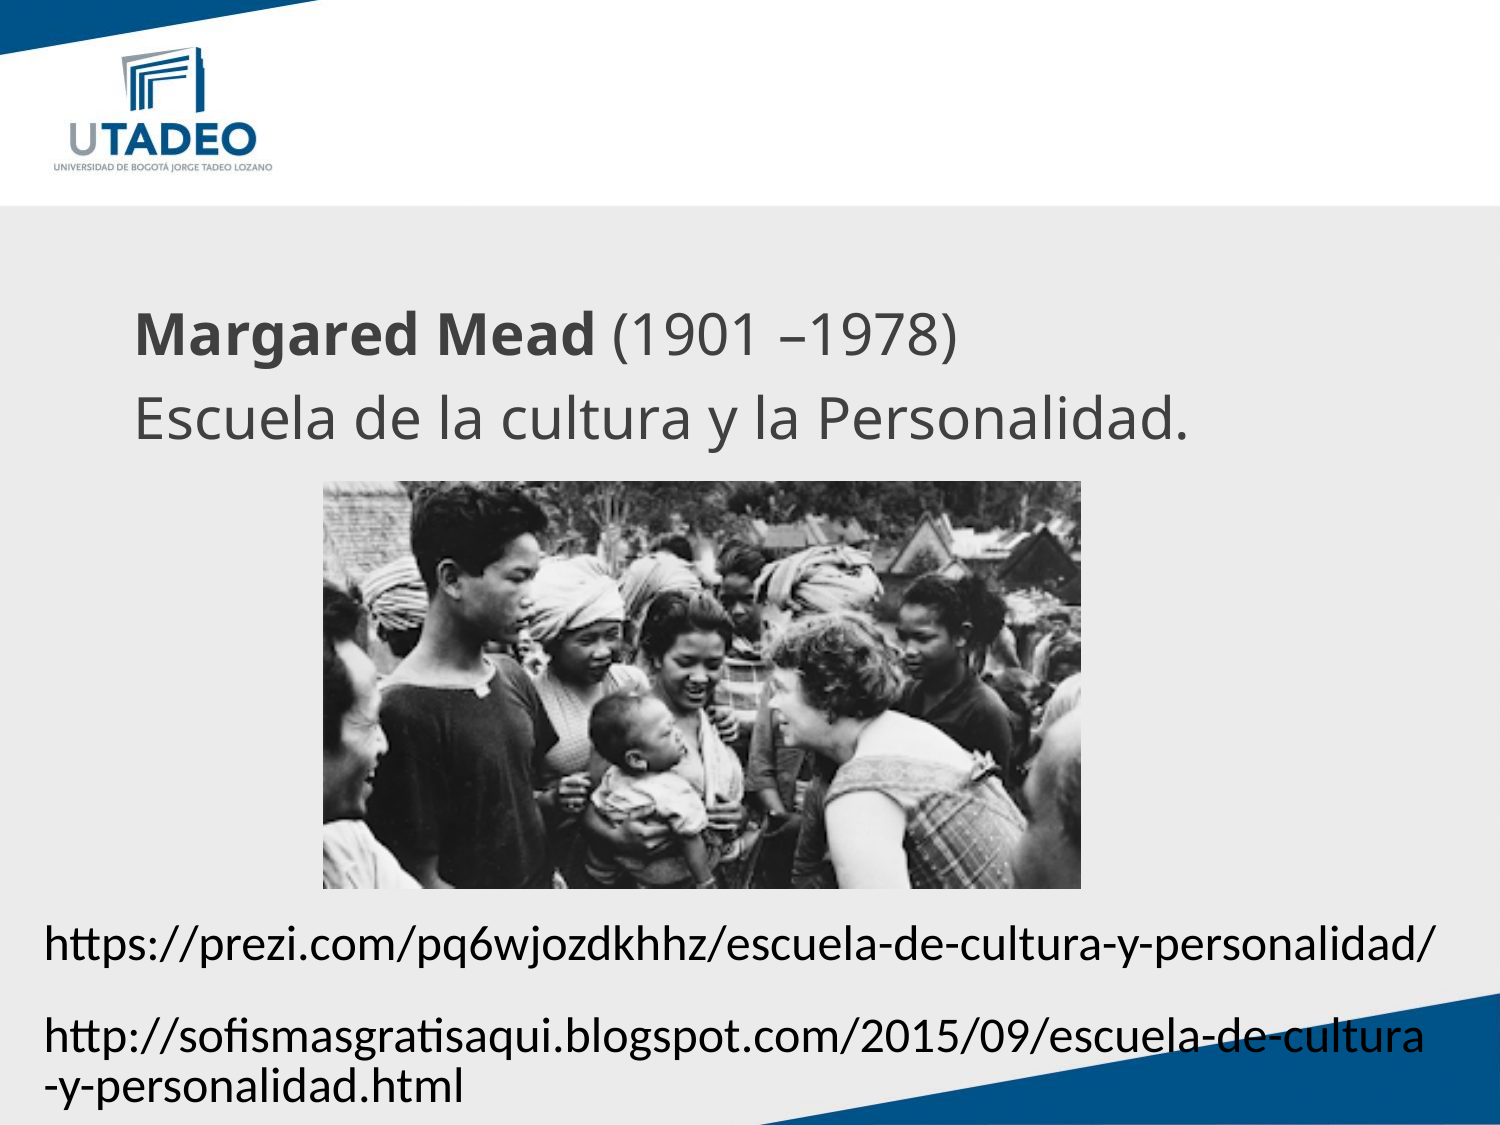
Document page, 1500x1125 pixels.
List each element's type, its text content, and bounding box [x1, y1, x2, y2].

list Margared Mead (1901 –1978) Escuela de la cultura y la Personalidad. [75, 307, 1426, 495]
text_box http://sofismasgratisaqui.blogspot.com/2015/09/escuela-de-cultura-y-personalidad.html [28, 995, 1449, 1125]
text_box https://prezi.com/pq6wjozdkhhz/escuela-de-cultura-y-personalidad/ [28, 843, 1472, 1041]
picture [323, 481, 1081, 889]
